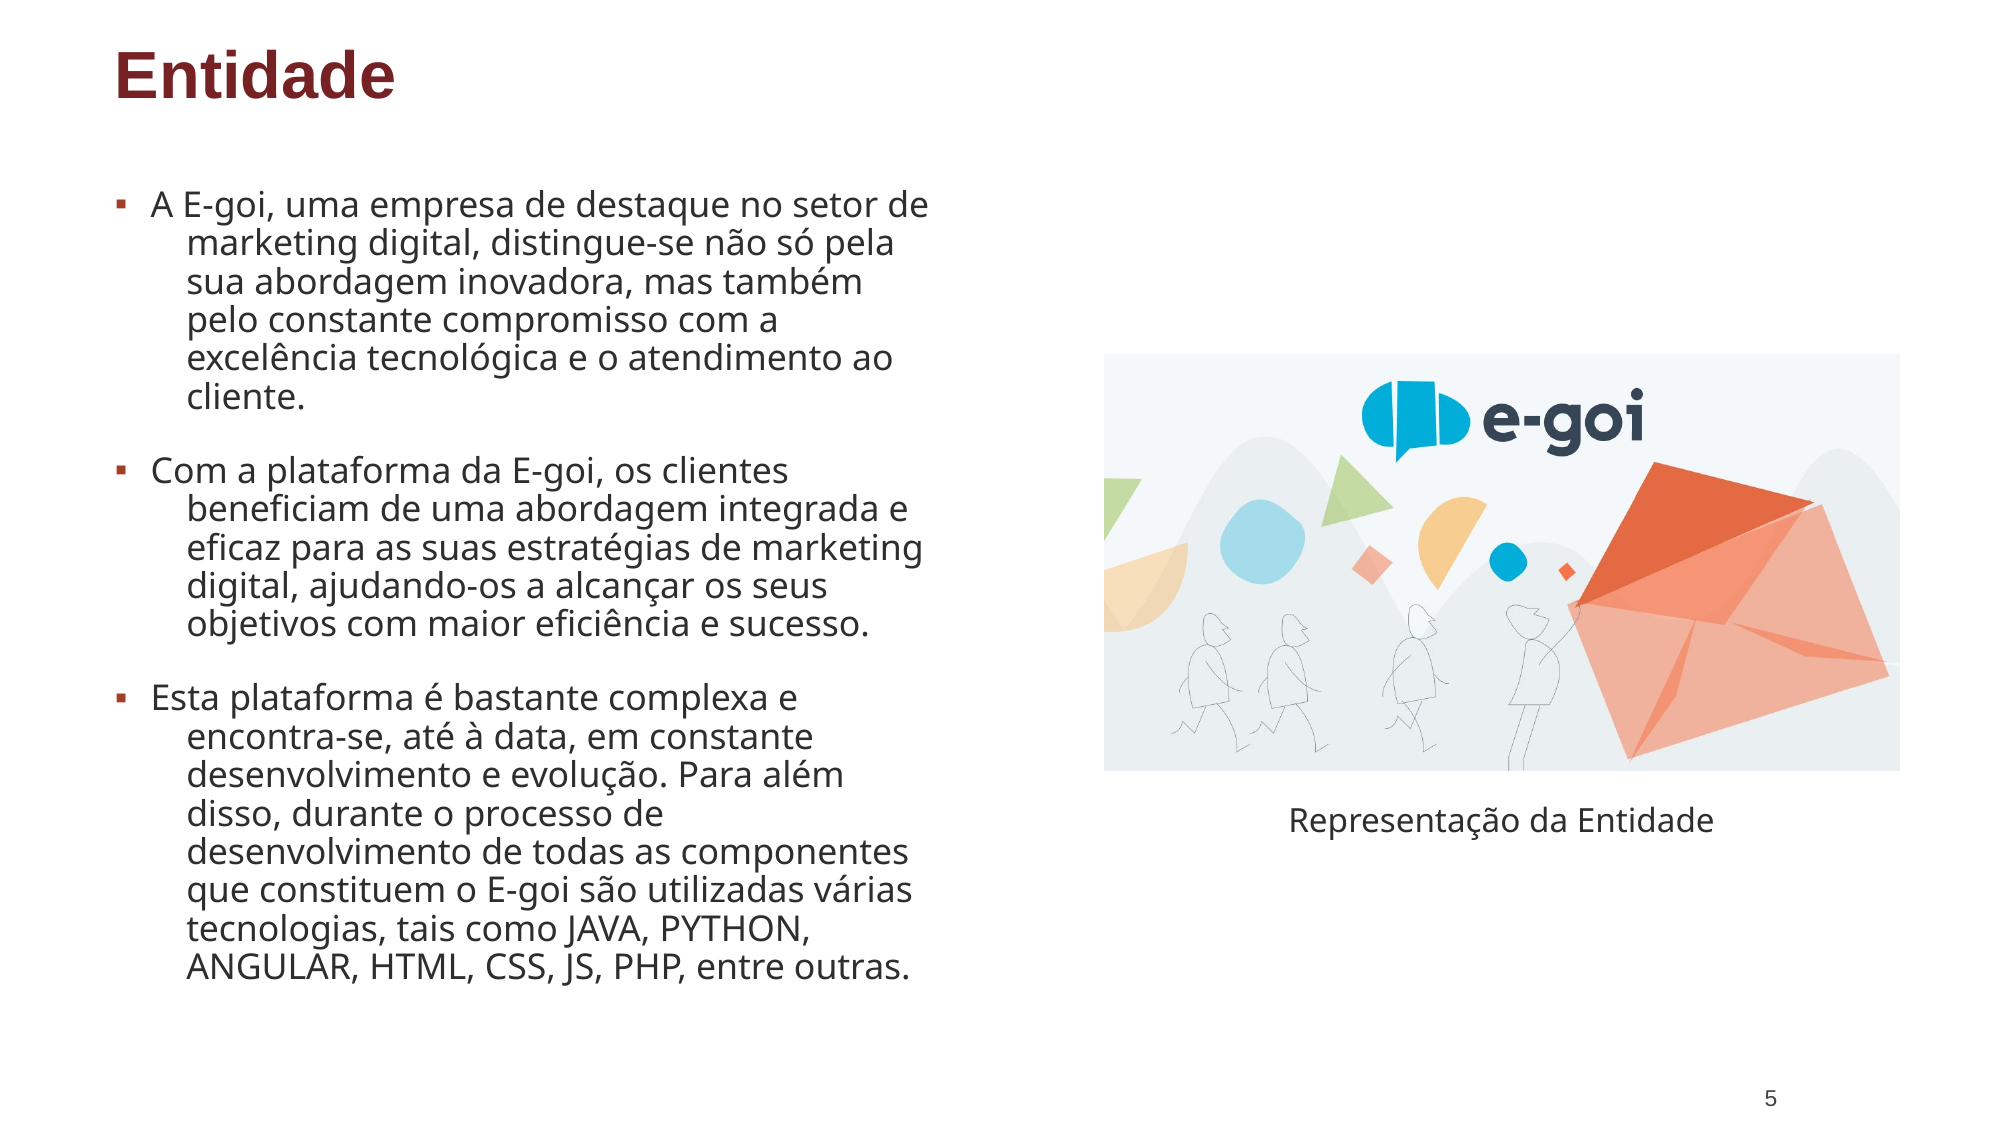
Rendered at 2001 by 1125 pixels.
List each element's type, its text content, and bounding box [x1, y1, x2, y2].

list A E-goi, uma empresa de destaque no setor de marketing digital, distingue-se não só pela sua abordagem inovadora, mas também pelo constante compromisso com a excelência tecnológica e o atendimento ao cliente. Com a plataforma da E-goi, os clientes beneficiam de uma abordagem integrada e eficaz para as suas estratégias de marketing digital, ajudando-os a alcançar os seus objetivos com maior eficiência e sucesso. Esta plataforma é bastante complexa e encontra-se, até à data, em constante desenvolvimento e evolução. Para além disso, durante o processo de desenvolvimento de todas as componentes que constituem o E-goi são utilizadas várias tecnologias, tais como JAVA, PYTHON, ANGULAR, HTML, CSS, JS, PHP, entre outras. [99, 179, 955, 1032]
picture [1104, 354, 1900, 771]
title Entidade [99, 1, 1901, 121]
text_box Representação da Entidade [1248, 791, 1756, 847]
text_box [1749, 1075, 1901, 1113]
